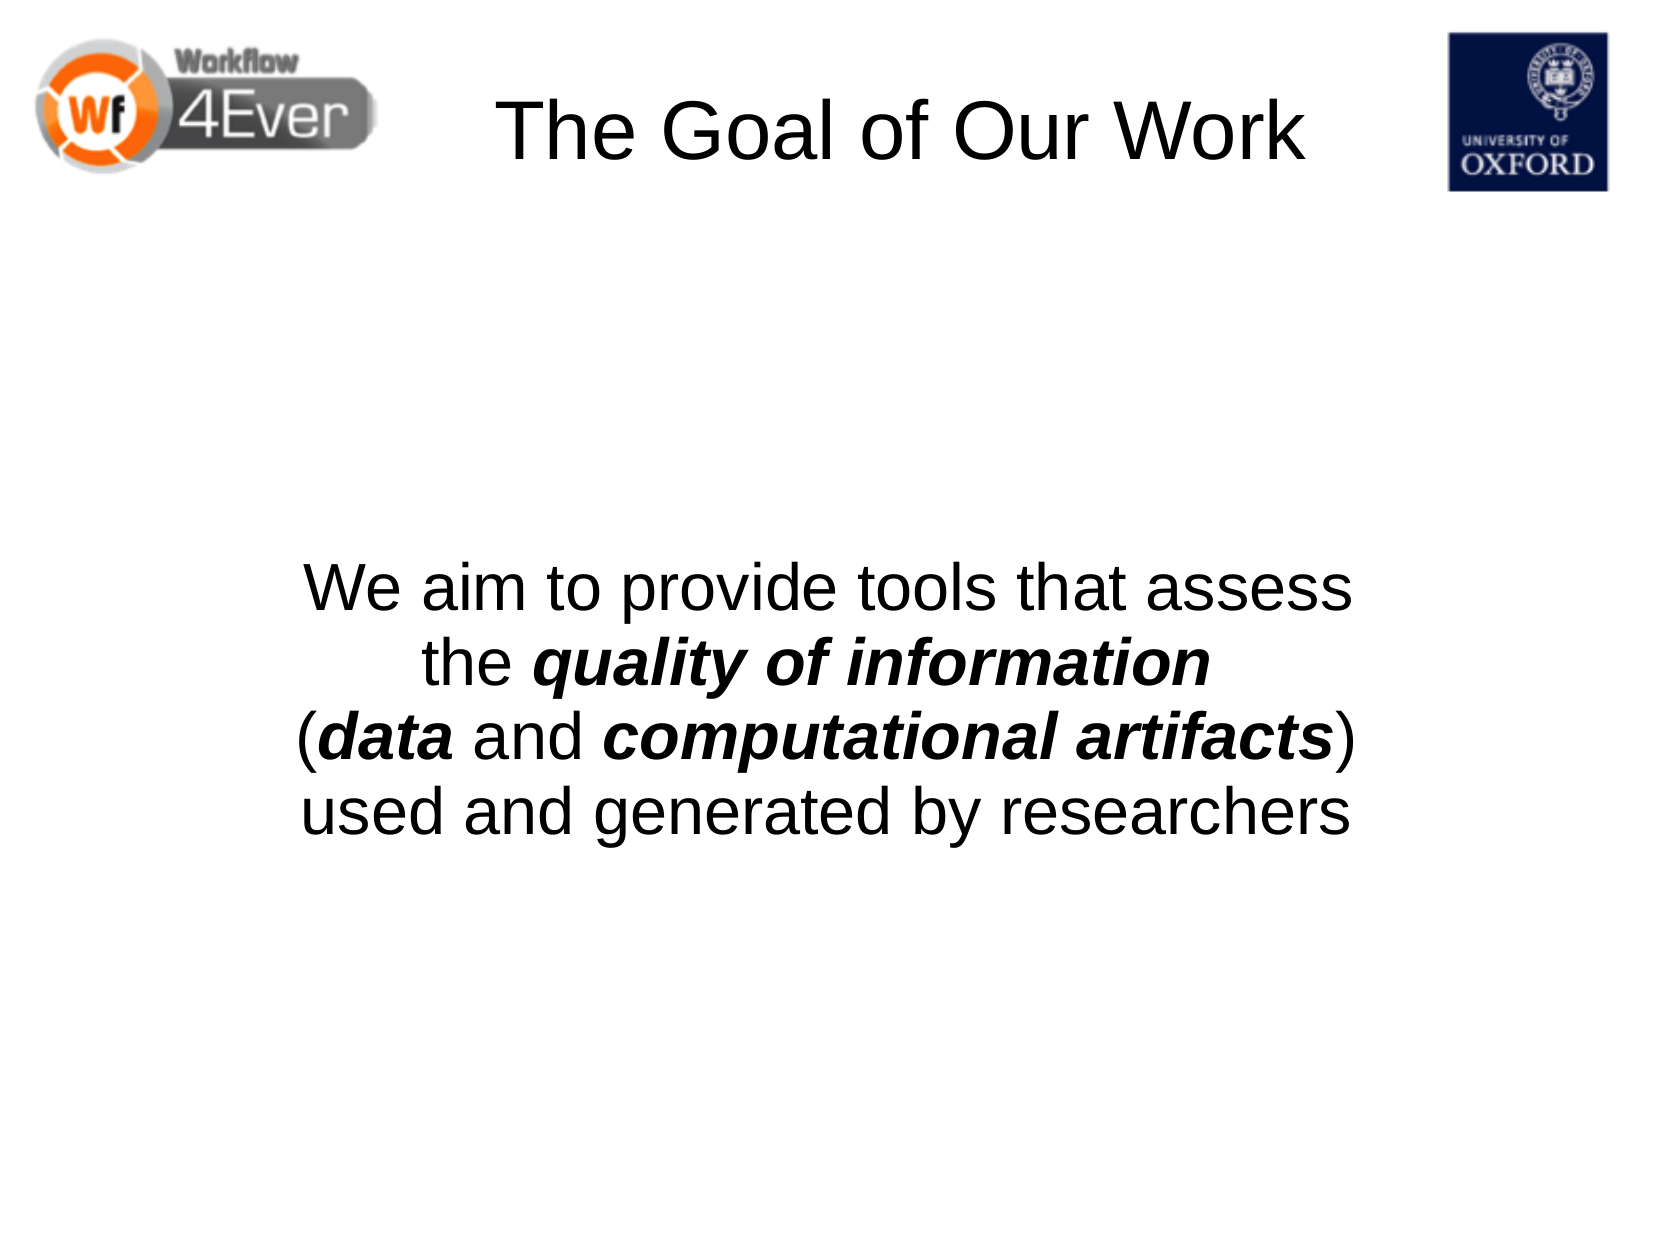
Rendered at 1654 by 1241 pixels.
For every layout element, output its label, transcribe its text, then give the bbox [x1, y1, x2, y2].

title The Goal of Our Work [354, 31, 1447, 231]
picture [1446, 29, 1612, 194]
subtitle We aim to provide tools that assess the quality of information (data and computational artifacts) used and generated by researchers [82, 290, 1571, 1109]
picture [29, 33, 354, 181]
